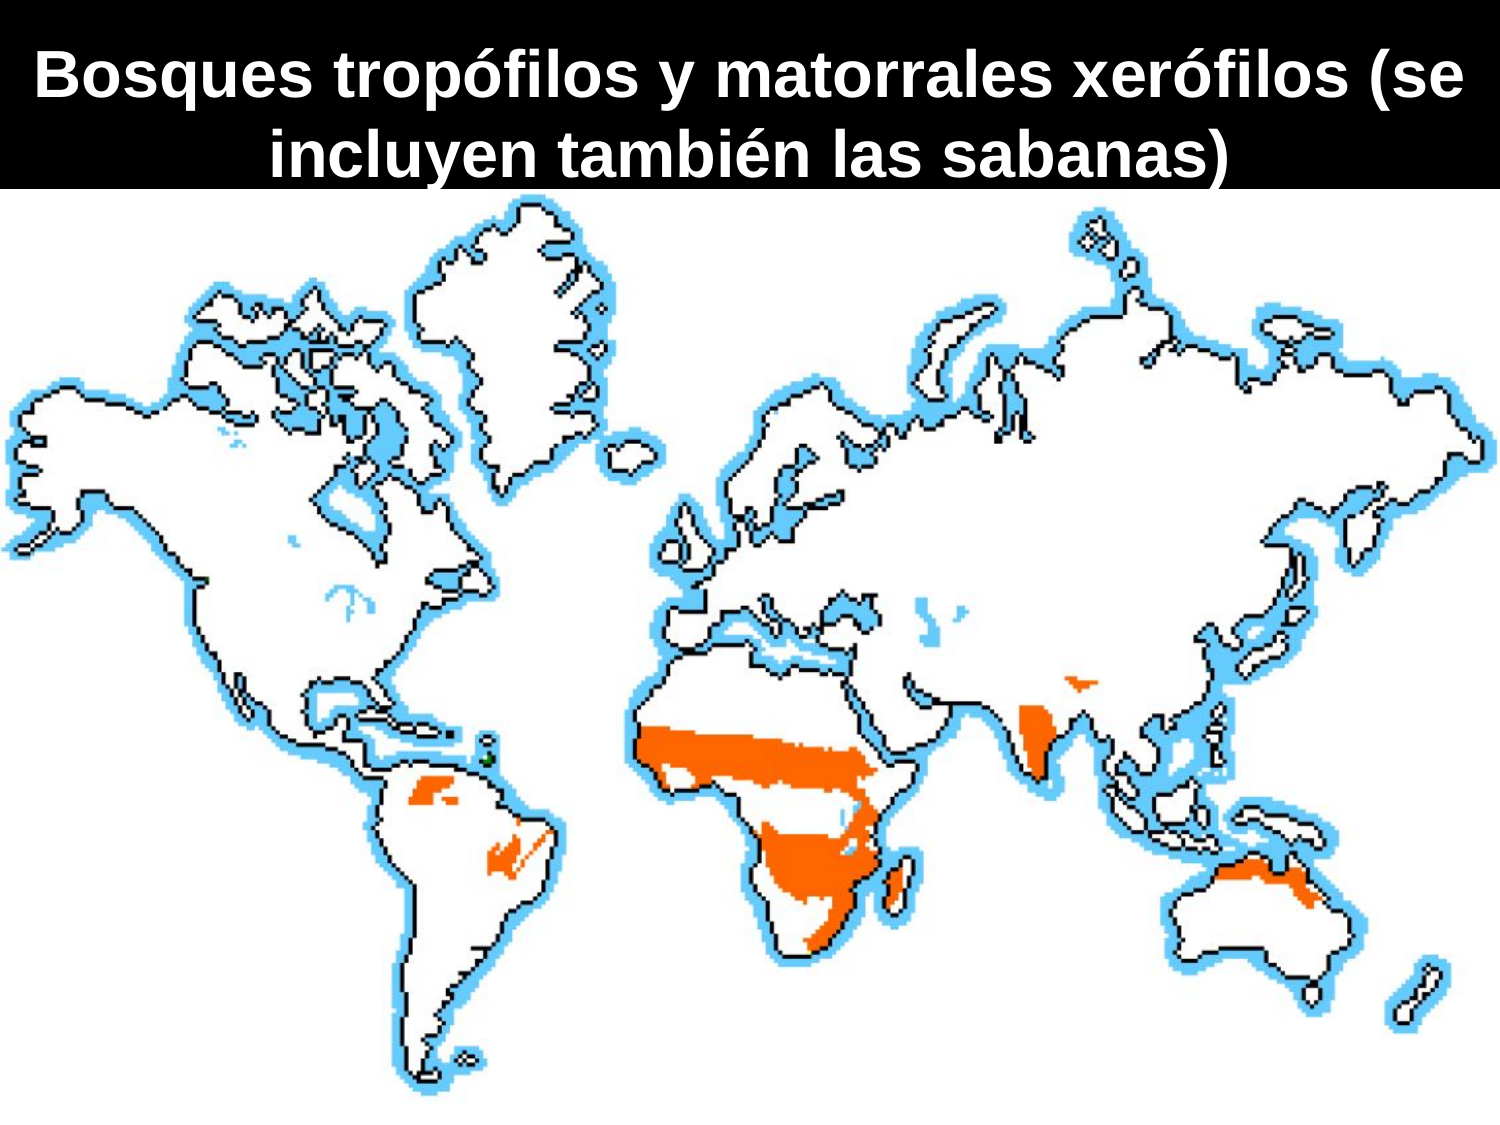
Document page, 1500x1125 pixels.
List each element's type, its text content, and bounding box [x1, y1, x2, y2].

text_box Bosques tropófilos y matorrales xerófilos (se incluyen también las sabanas) [0, 23, 1500, 114]
picture [0, 189, 1500, 1125]
